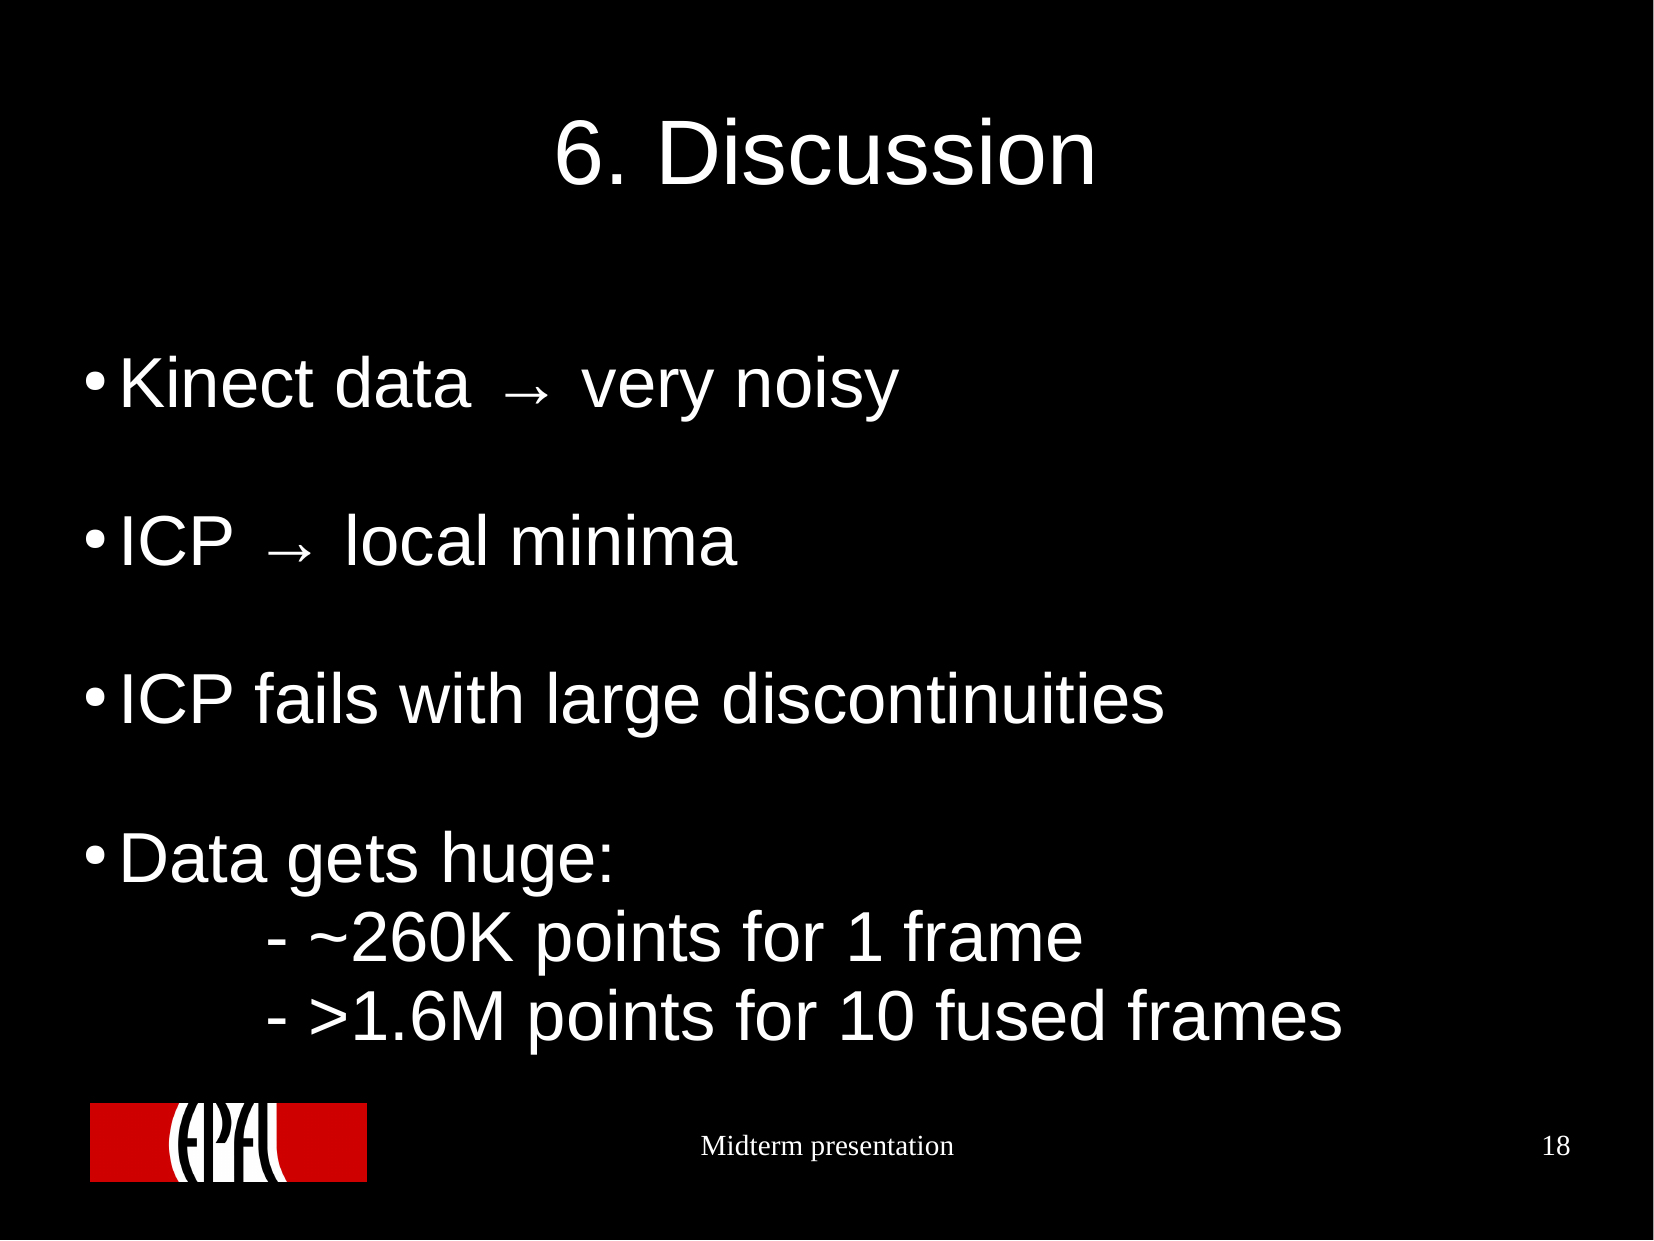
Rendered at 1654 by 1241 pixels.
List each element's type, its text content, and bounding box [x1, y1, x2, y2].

title 6. Discussion [82, 49, 1571, 257]
subtitle Kinect data → very noisy ICP → local minima ICP fails with large discontinuities Data gets huge: - ~260K points for 1 frame - >1.6M points for 10 fused frames [82, 290, 1583, 1109]
picture [90, 1103, 367, 1182]
